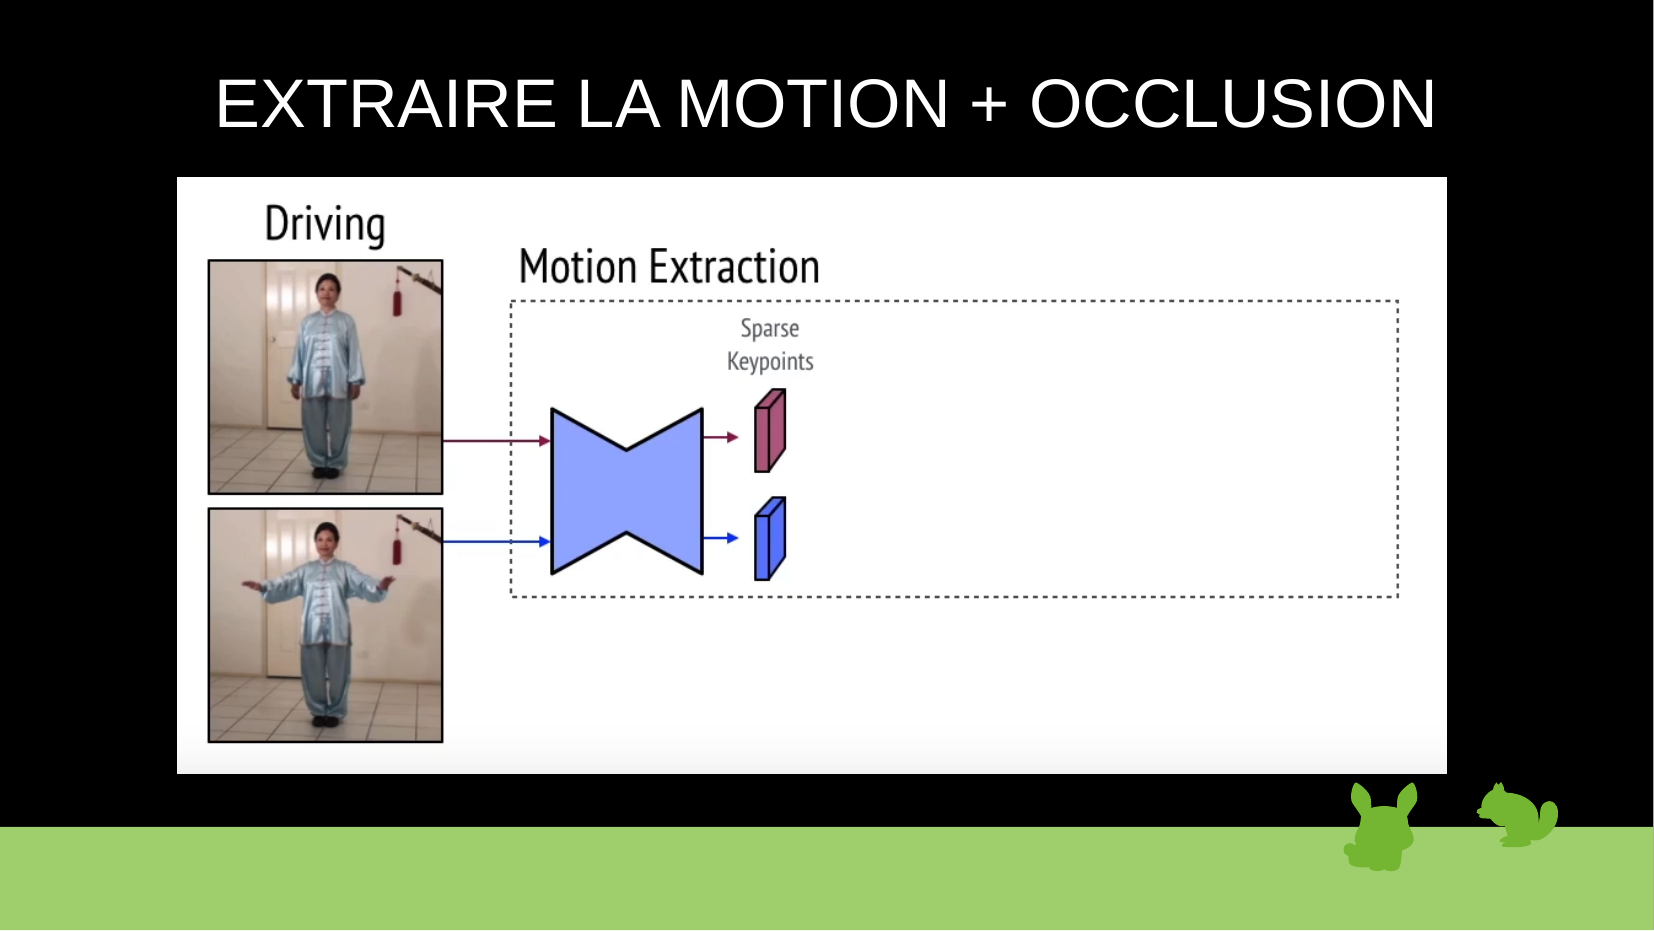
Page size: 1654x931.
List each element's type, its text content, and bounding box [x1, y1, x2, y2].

picture [177, 177, 1447, 774]
title EXTRAIRE LA MOTION + OCCLUSION [88, 29, 1565, 178]
